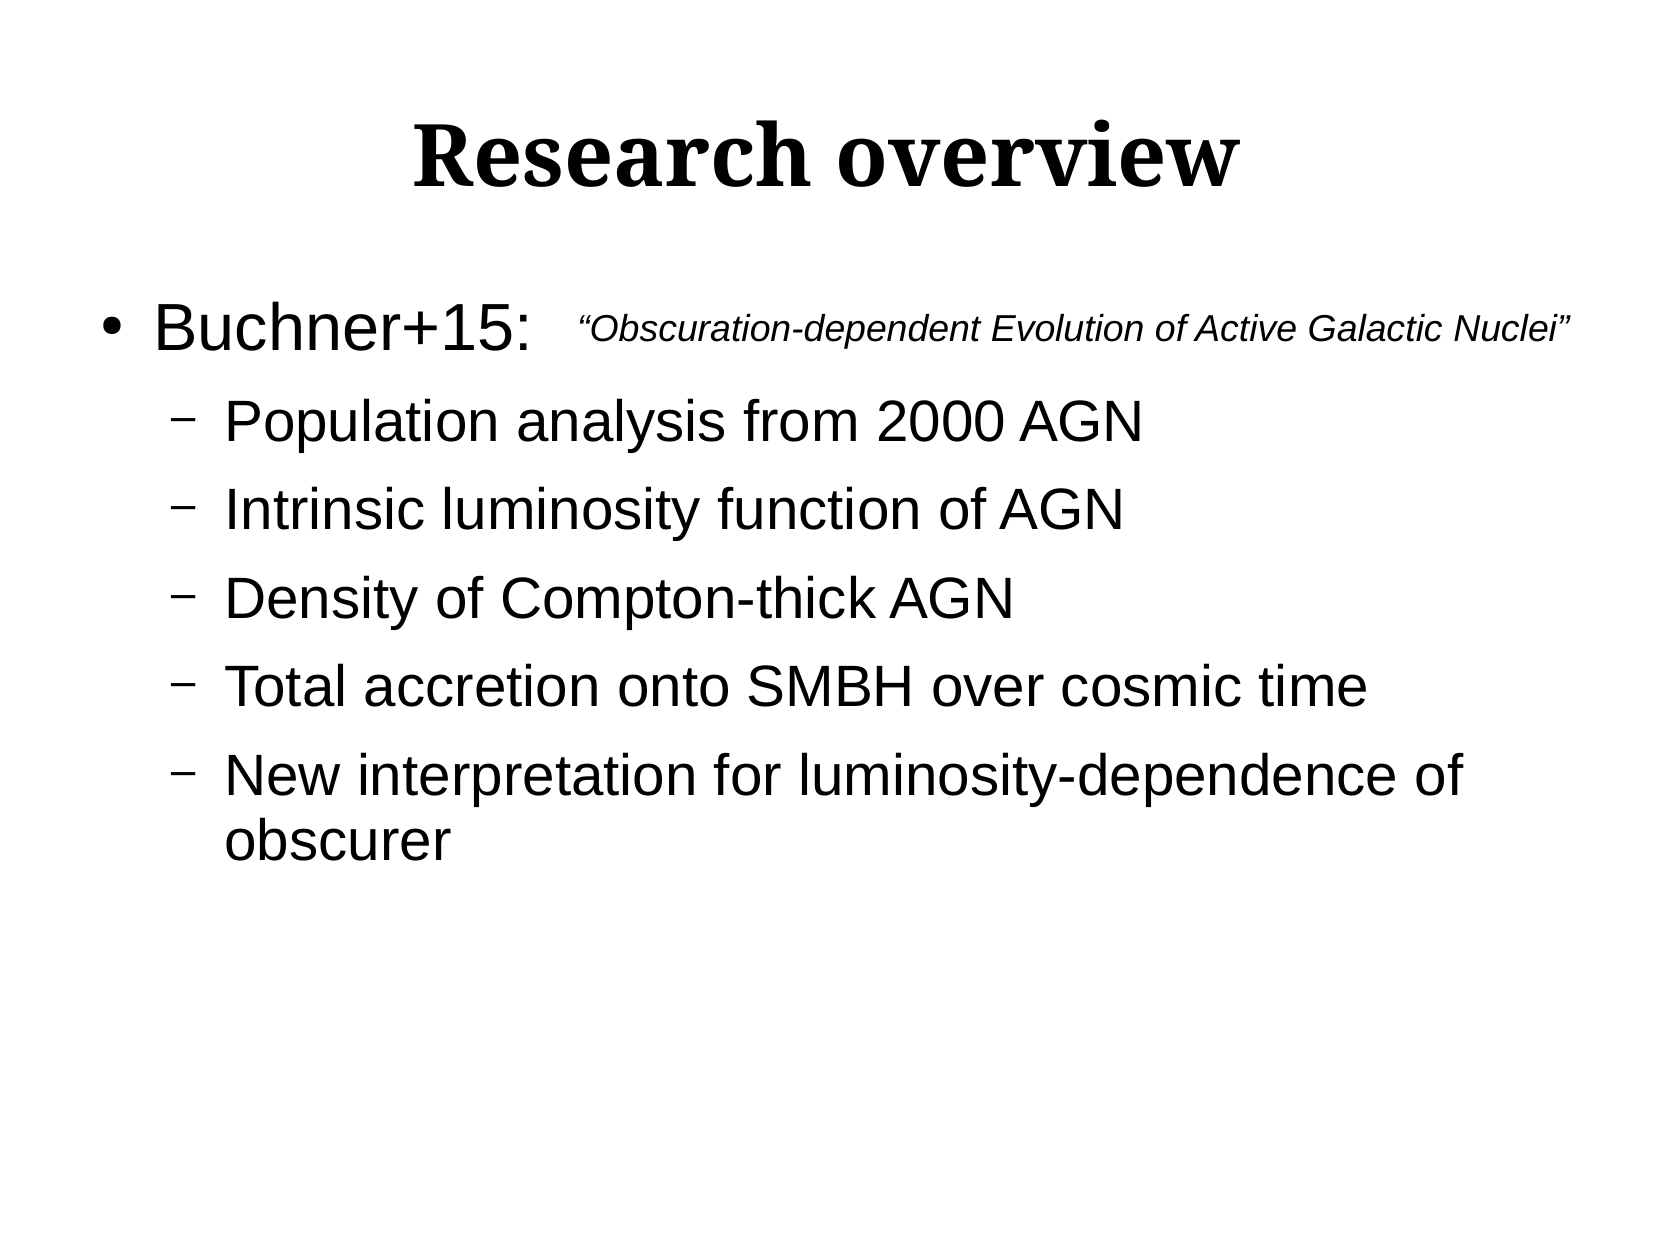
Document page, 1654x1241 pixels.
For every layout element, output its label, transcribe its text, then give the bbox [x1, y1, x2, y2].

text_box “Obscuration-dependent Evolution of Active Galactic Nuclei” [562, 299, 1613, 399]
list Buchner+15: Population analysis from 2000 AGN Intrinsic luminosity function of AGN Density of Compton-thick AGN Total accretion onto SMBH over cosmic time New interpretation for luminosity-dependence of obscurer [82, 290, 1571, 1010]
title Research overview [82, 49, 1571, 257]
